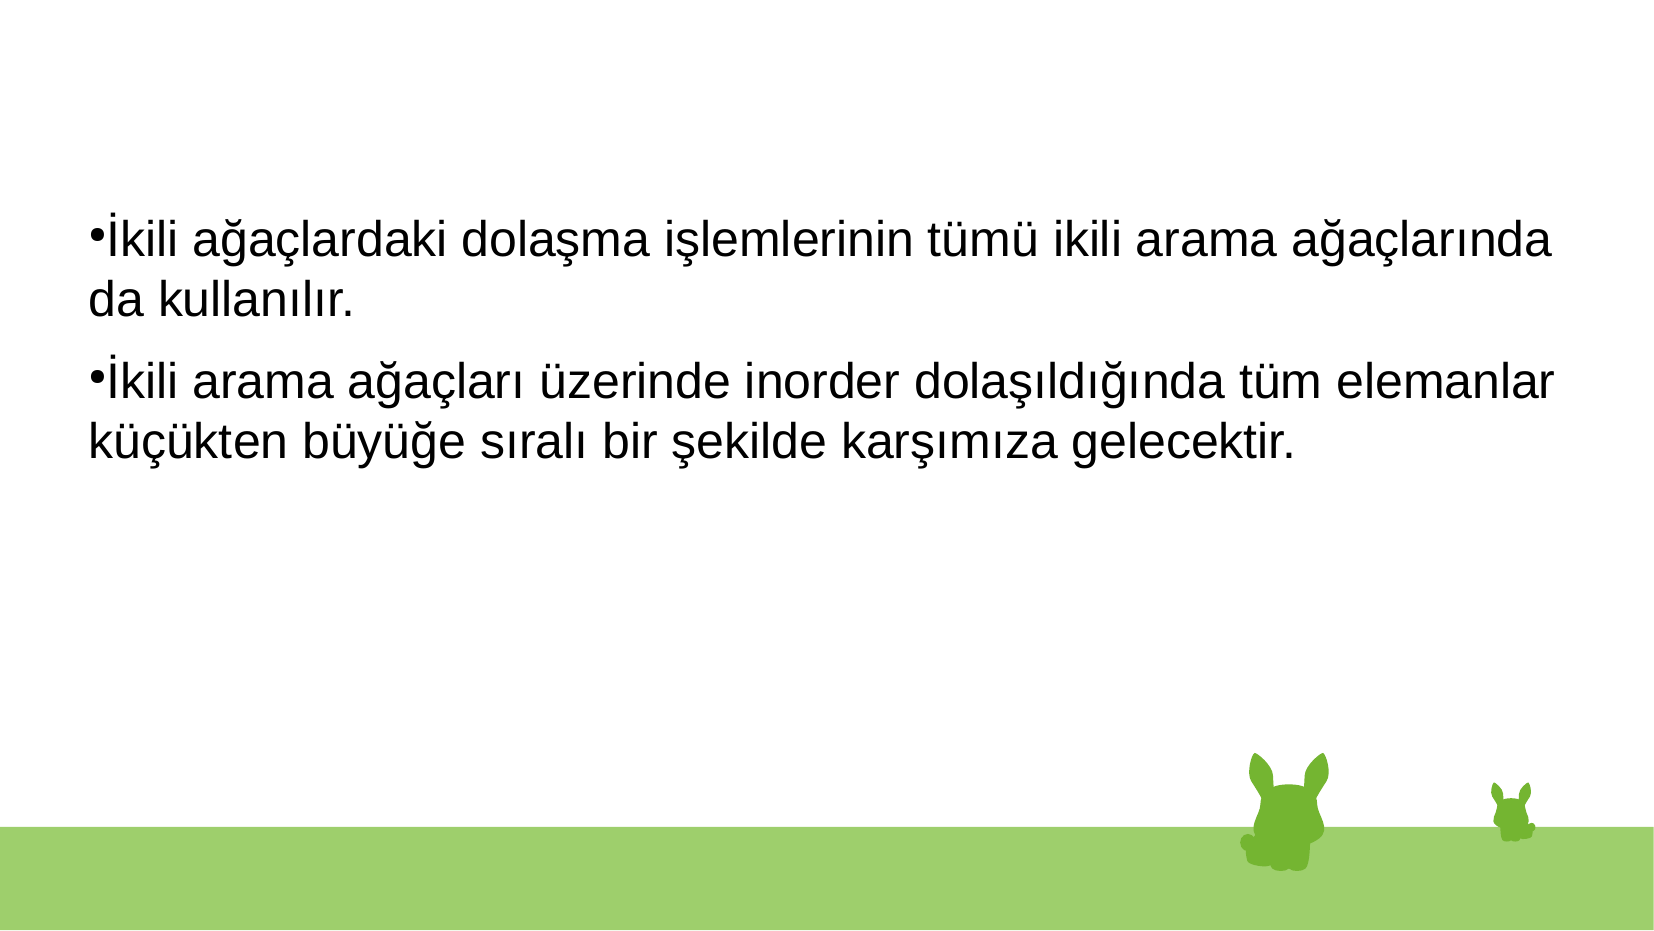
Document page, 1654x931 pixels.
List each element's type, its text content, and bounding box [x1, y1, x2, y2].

list İ﻿kili ağaçlardaki dolaşma işlemlerinin tümü ikili arama ağaçlarında da kullanılır. İkili arama ağaçları üzerinde inorder dolaşıldığında tüm elemanlar küçükten büyüğe sıralı bir şekilde karşımıza gelecektir. [88, 206, 1565, 739]
